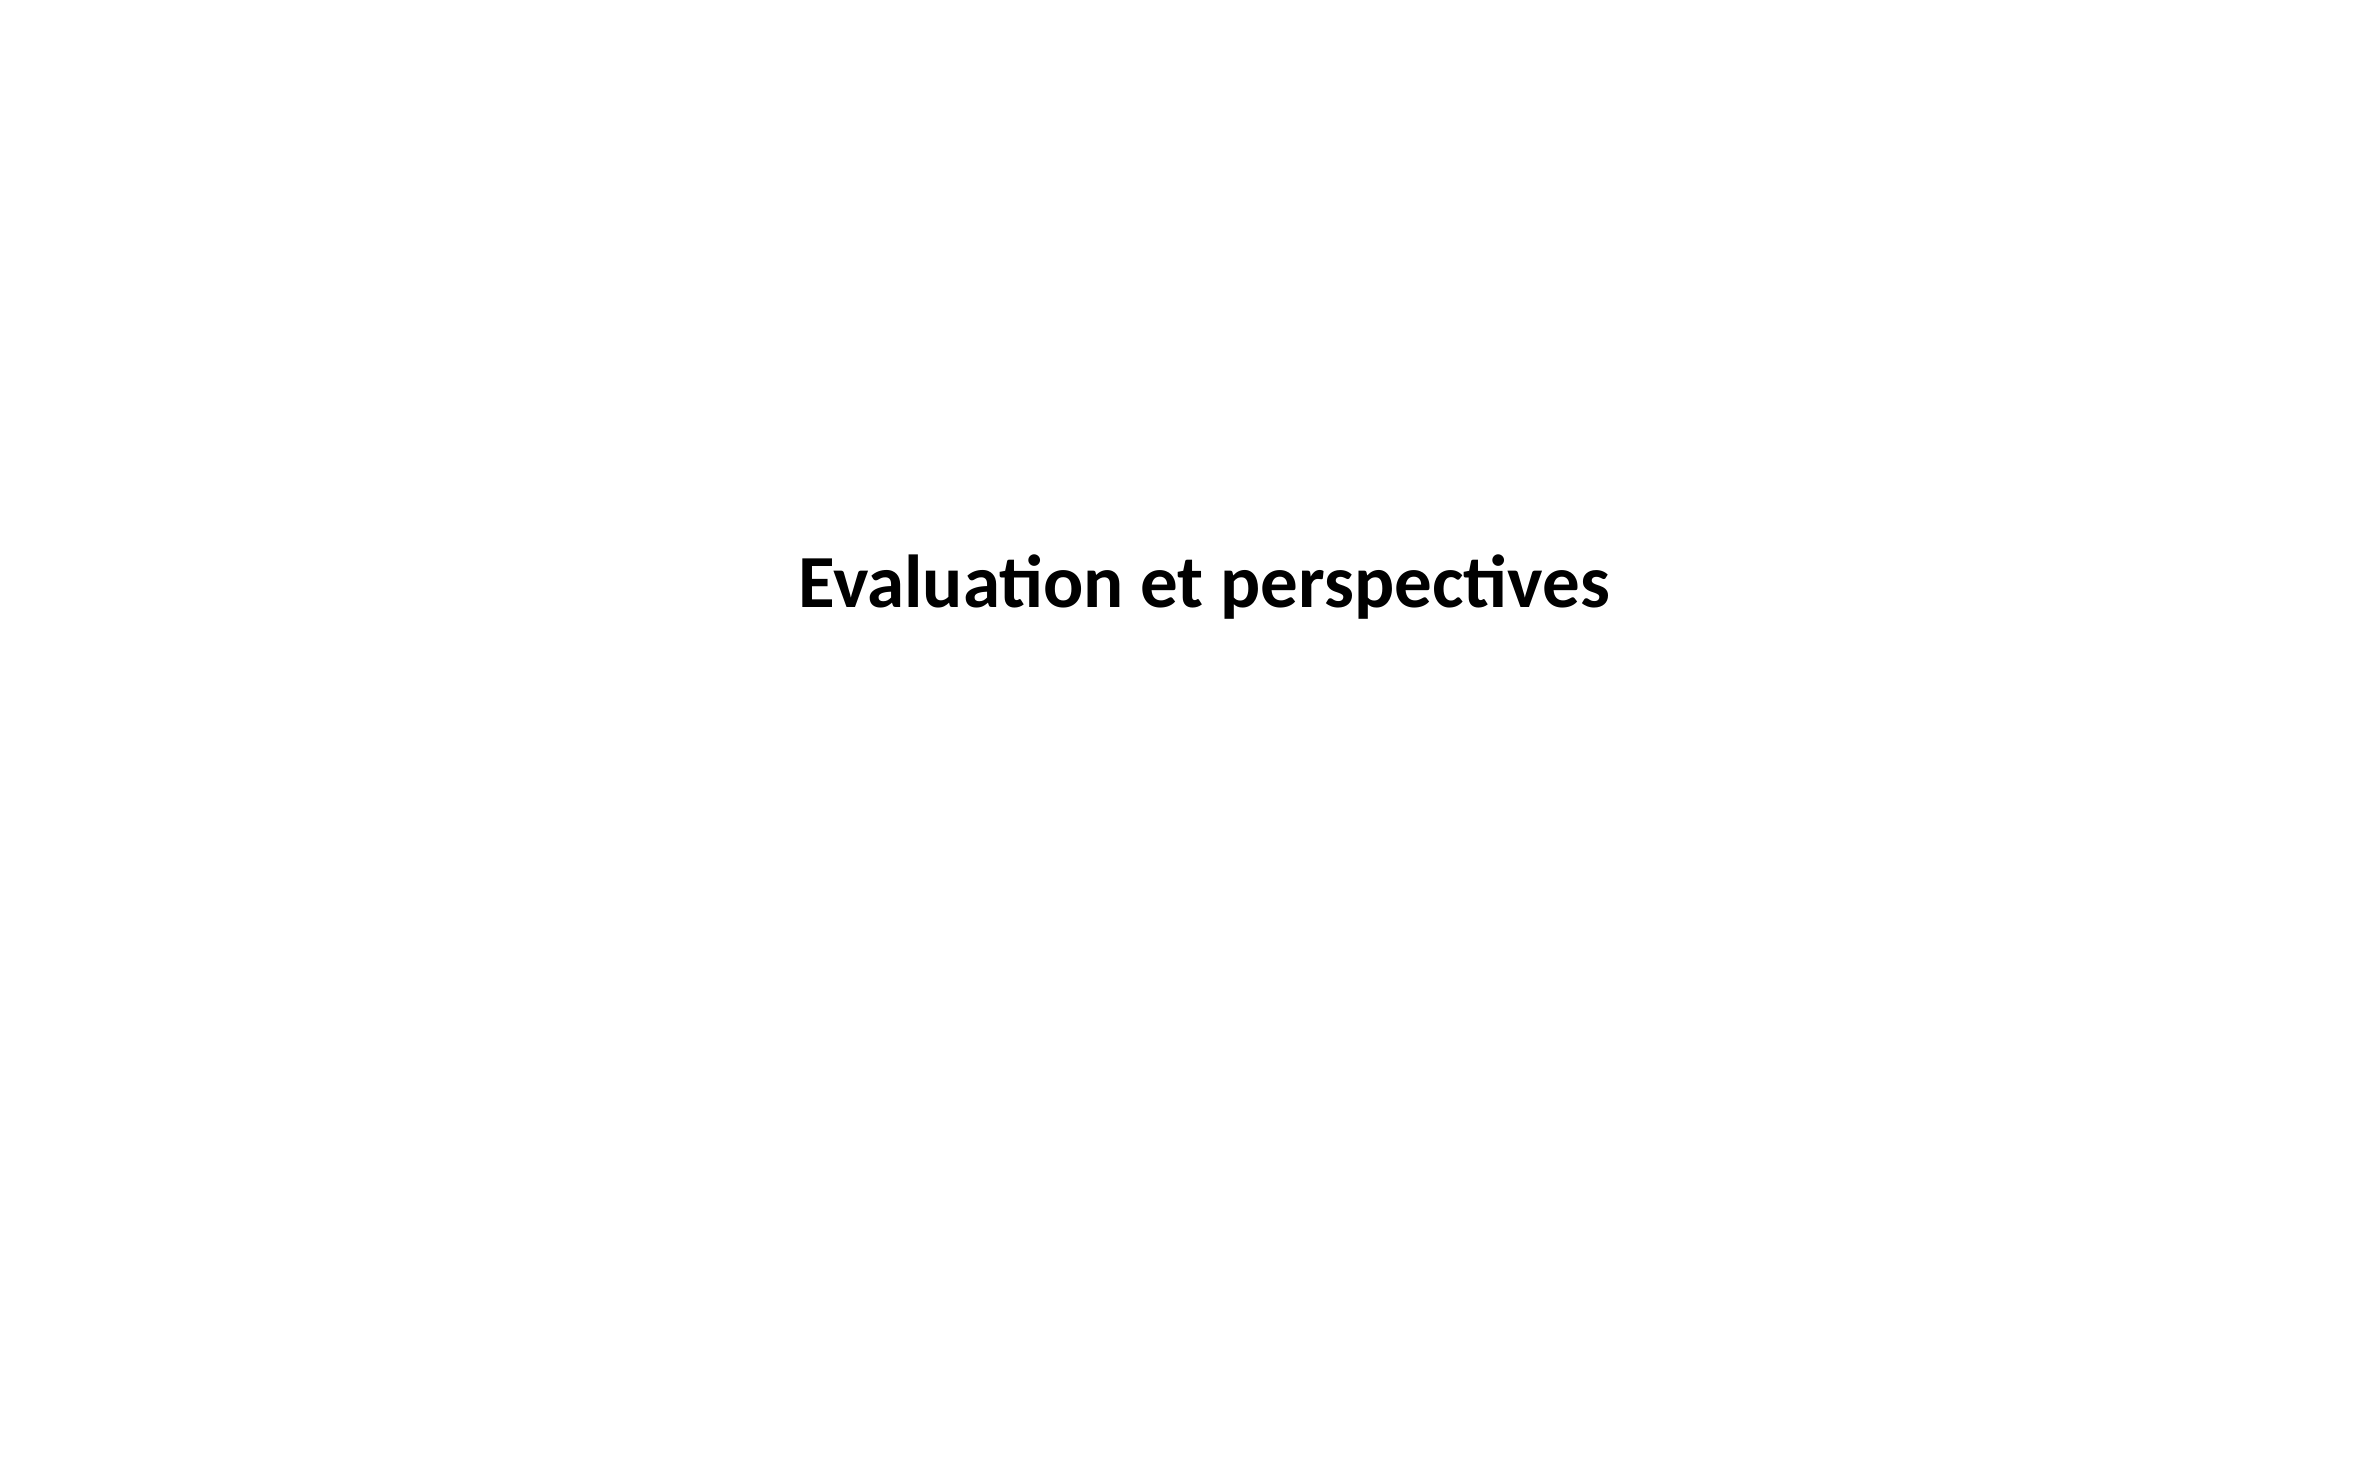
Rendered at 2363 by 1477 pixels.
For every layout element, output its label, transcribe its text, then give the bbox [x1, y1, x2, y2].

text_box Evaluation et perspectives [767, 525, 1642, 631]
